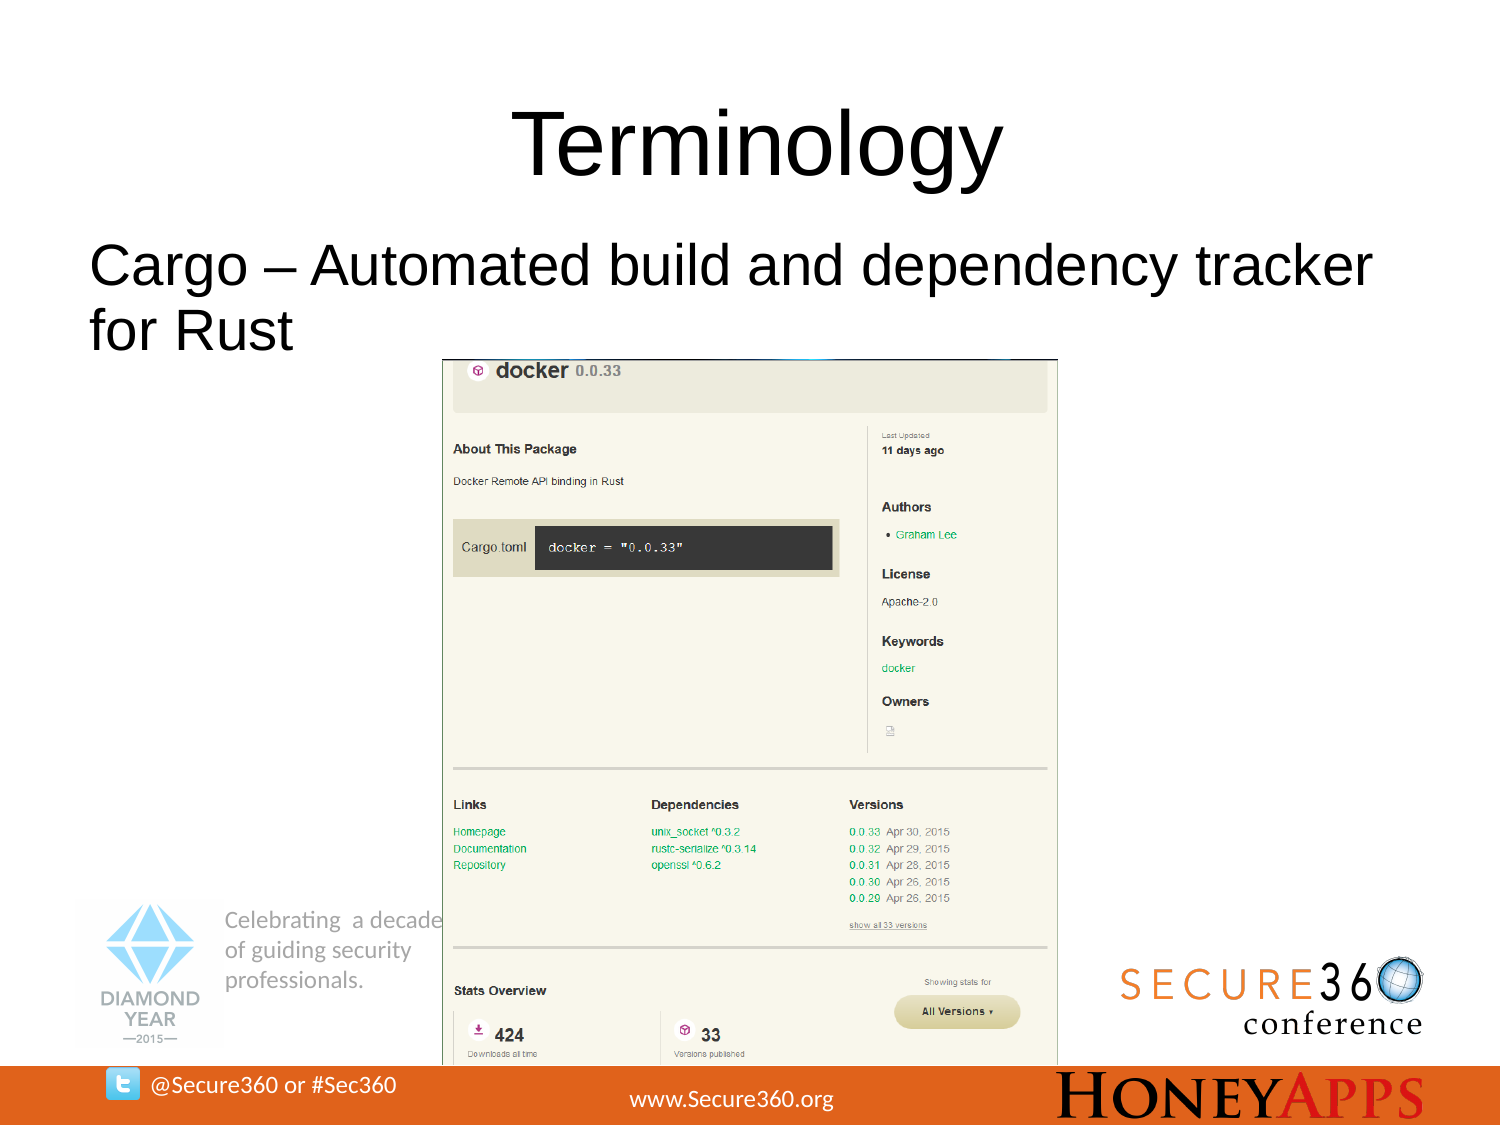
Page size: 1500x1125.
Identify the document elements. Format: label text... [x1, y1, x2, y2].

picture [75, 899, 224, 1048]
title Terminology [120, 90, 1396, 198]
picture [106, 1067, 140, 1100]
picture [442, 359, 1486, 1125]
text_box Cargo – Automated build and dependency tracker for Rust [75, 224, 1426, 376]
